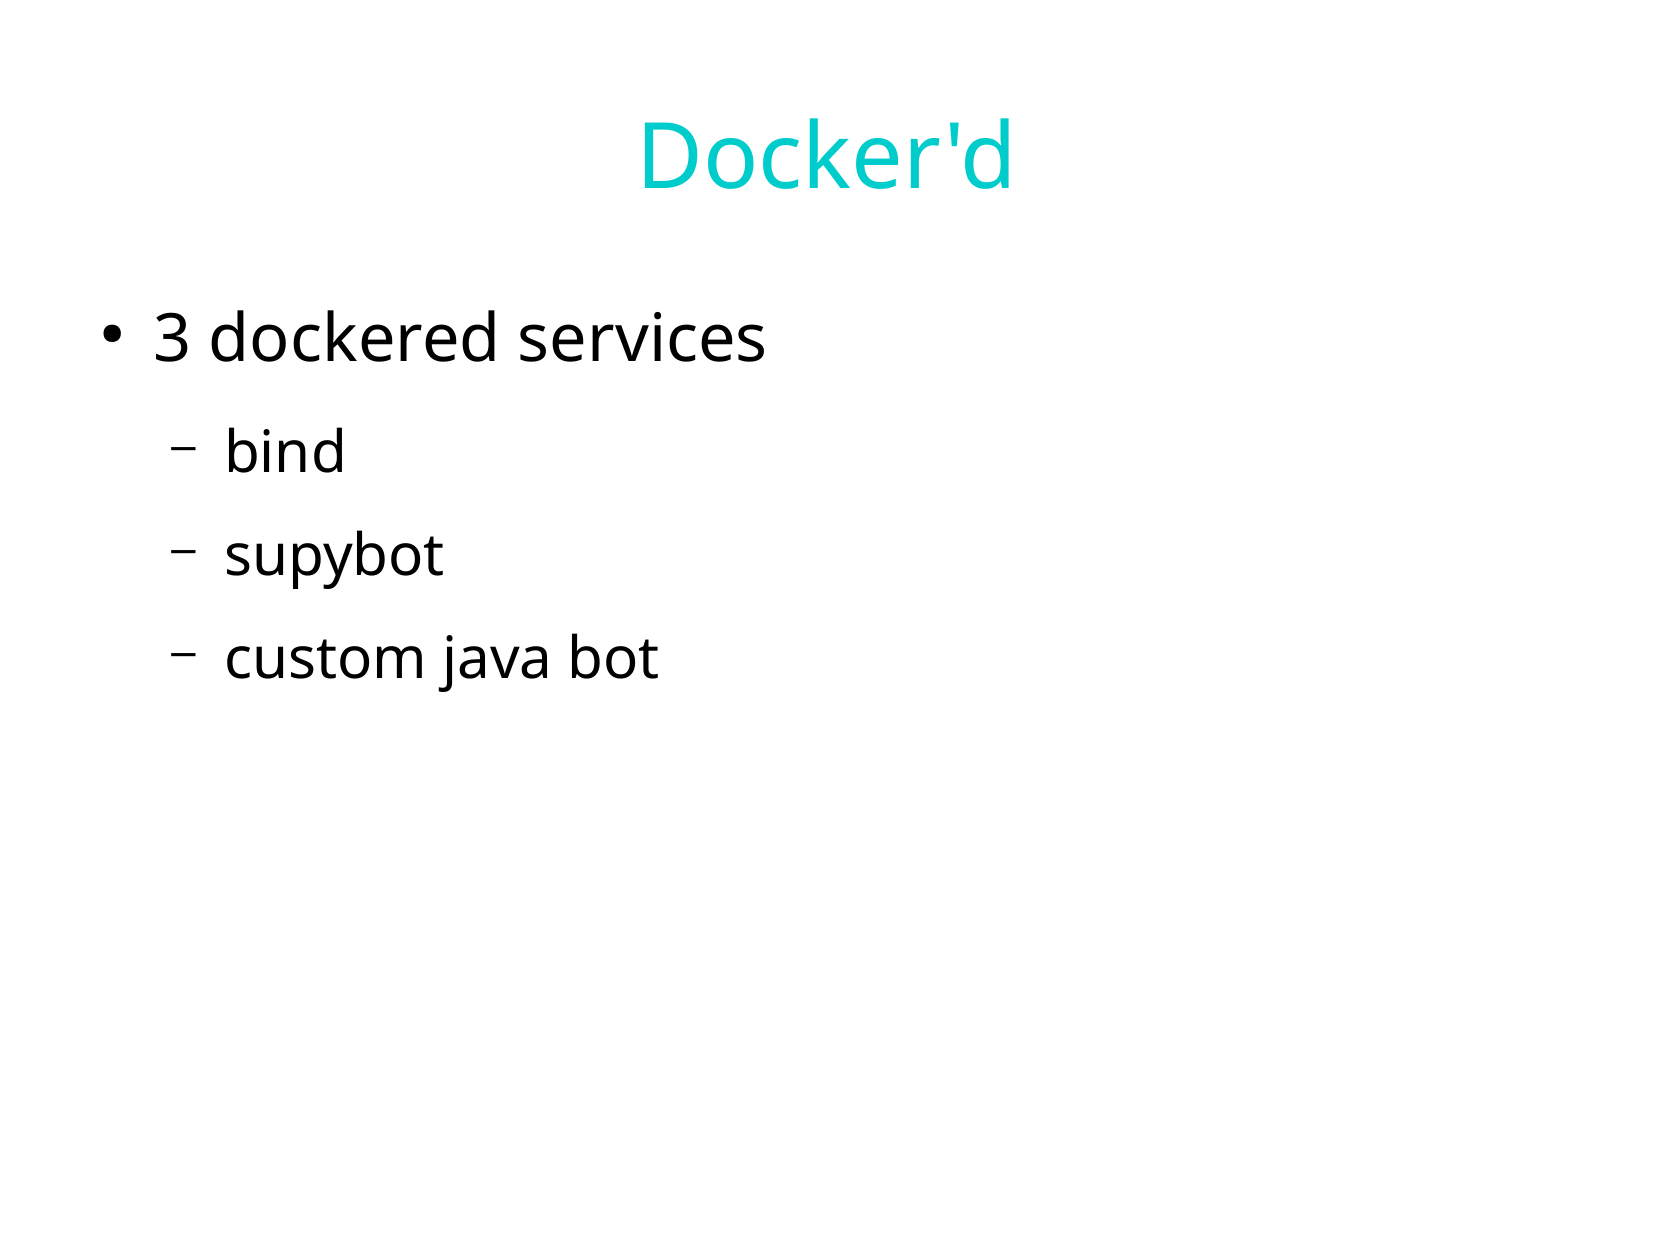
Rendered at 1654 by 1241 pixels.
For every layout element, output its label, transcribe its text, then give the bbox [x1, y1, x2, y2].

list 3 dockered services bind supybot custom java bot [82, 290, 1571, 1010]
title Docker'd [82, 49, 1571, 257]
